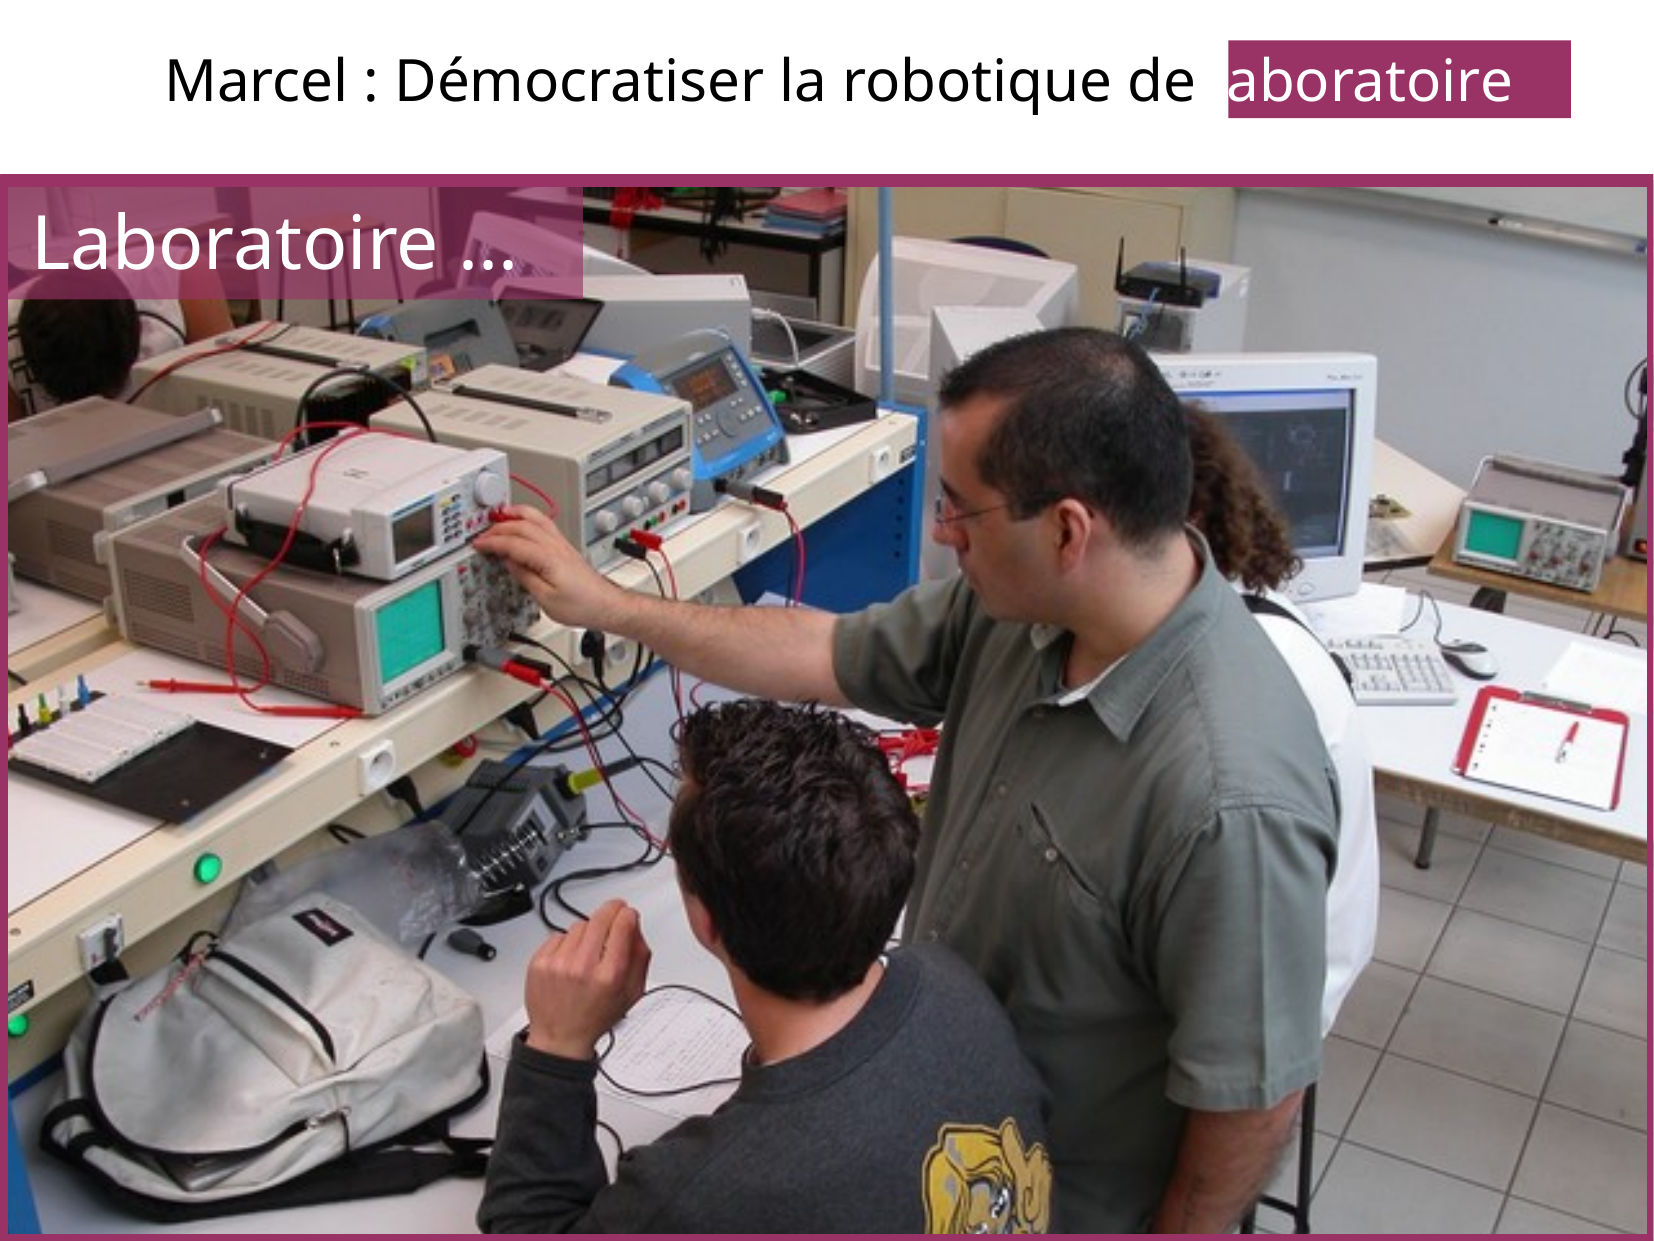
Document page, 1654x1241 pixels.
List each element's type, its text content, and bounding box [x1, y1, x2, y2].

text_box [0, 182, 583, 300]
title Marcel : Démocratiser la robotique de laboratoire [94, 0, 1583, 157]
text_box Laboratoire ... [16, 181, 638, 294]
picture [8, 187, 1647, 1234]
